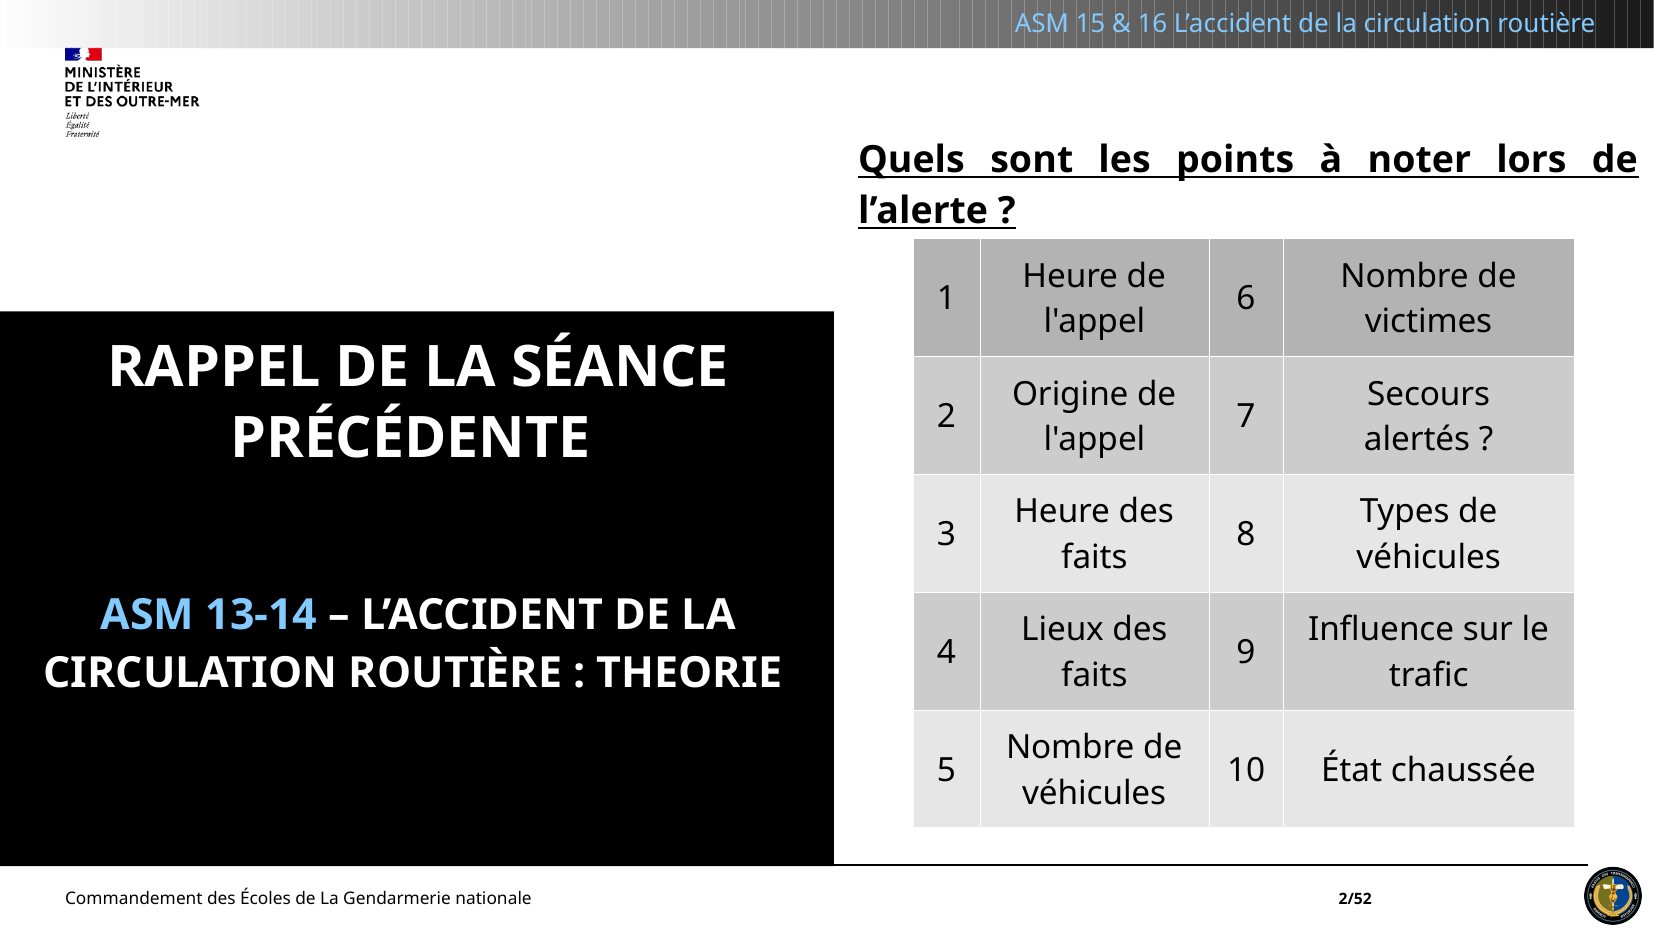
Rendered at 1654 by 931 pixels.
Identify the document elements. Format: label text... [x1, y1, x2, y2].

table_header Heure de l'appel [981, 239, 1209, 356]
table_cell Secours alertés ? [1284, 357, 1574, 474]
table_cell État chaussée [1284, 711, 1574, 827]
picture [65, 49, 213, 138]
picture [1584, 876, 1642, 925]
table_header 1 [914, 239, 980, 356]
table_cell Influence sur le trafic [1284, 593, 1574, 710]
table_cell 10 [1210, 711, 1283, 827]
list RAPPEL DE LA SÉANCE PRÉCÉDENTE ASM 13-14 – L’ACCIDENT DE LA CIRCULATION ROUTIÈRE : THEORIE [0, 330, 794, 706]
table_cell 9 [1210, 593, 1283, 710]
table_cell 3 [914, 475, 980, 592]
table_cell 7 [1210, 357, 1283, 474]
table_cell Origine de l'appel [981, 357, 1209, 474]
table_cell 5 [914, 711, 980, 827]
table_header 6 [1210, 239, 1283, 356]
table_cell Nombre de véhicules [981, 711, 1209, 827]
table_cell 2 [914, 357, 980, 474]
text_box [0, 311, 834, 867]
table_cell Types de véhicules [1284, 475, 1574, 592]
text_box Quels sont les points à noter lors de l’alerte ? [843, 125, 1654, 876]
table_cell 8 [1210, 475, 1283, 592]
table_cell Lieux des faits [981, 593, 1209, 710]
table_cell 4 [914, 593, 980, 710]
table_cell Heure des faits [981, 475, 1209, 592]
table_header Nombre de victimes [1284, 239, 1574, 356]
